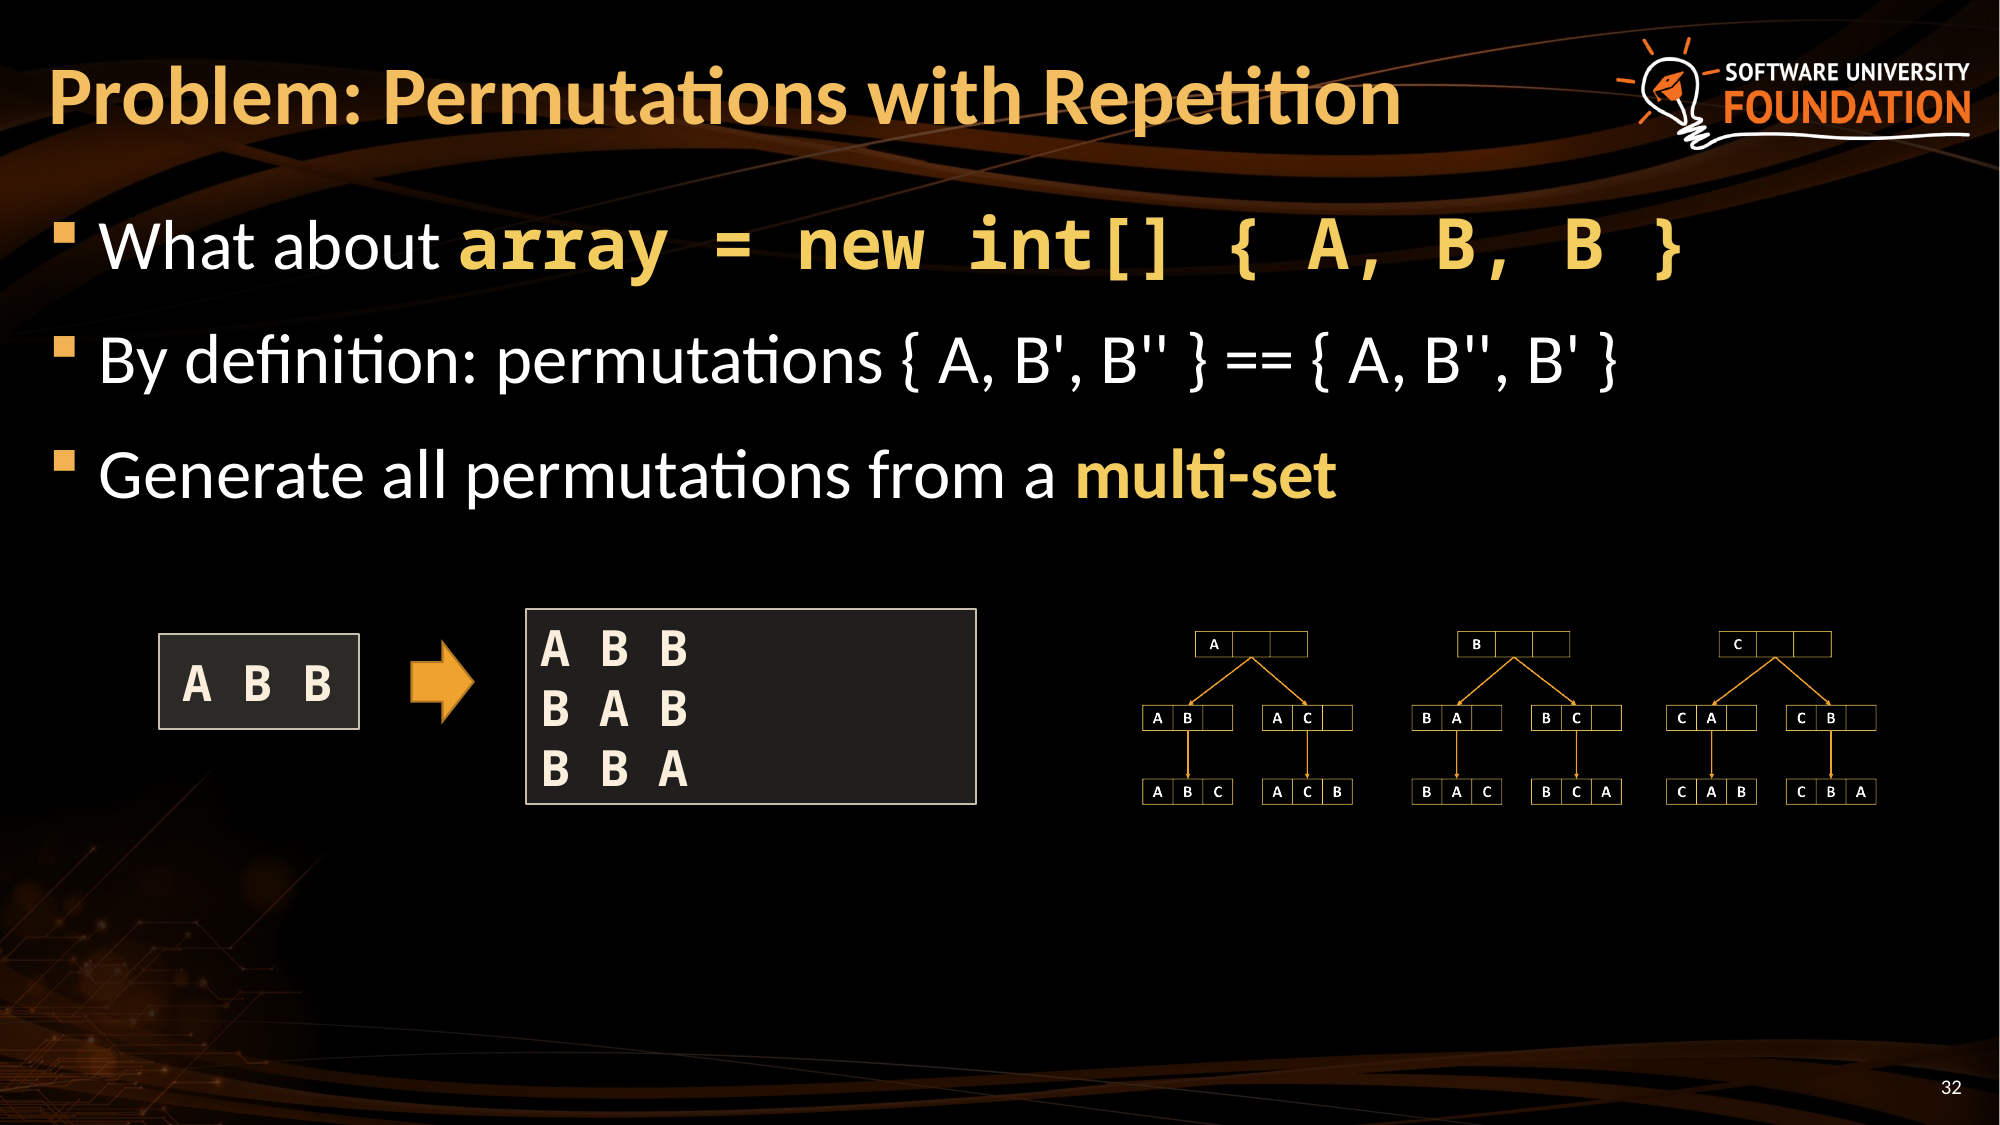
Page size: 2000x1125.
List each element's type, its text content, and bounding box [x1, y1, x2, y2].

title Problem: Permutations with Repetition [30, 6, 1602, 189]
slide_number <number> [1897, 1070, 1968, 1103]
list What about array = new int[] { A, B, B } By definition: permutations { A, B', B'' } == { A, B'', B' } Generate all permutations from a multi-set [31, 188, 1968, 1103]
picture [0, 0, 2000, 1125]
text_box A B B B A B B B A [525, 608, 976, 804]
text_box [411, 642, 474, 722]
text_box A B B [159, 633, 360, 730]
